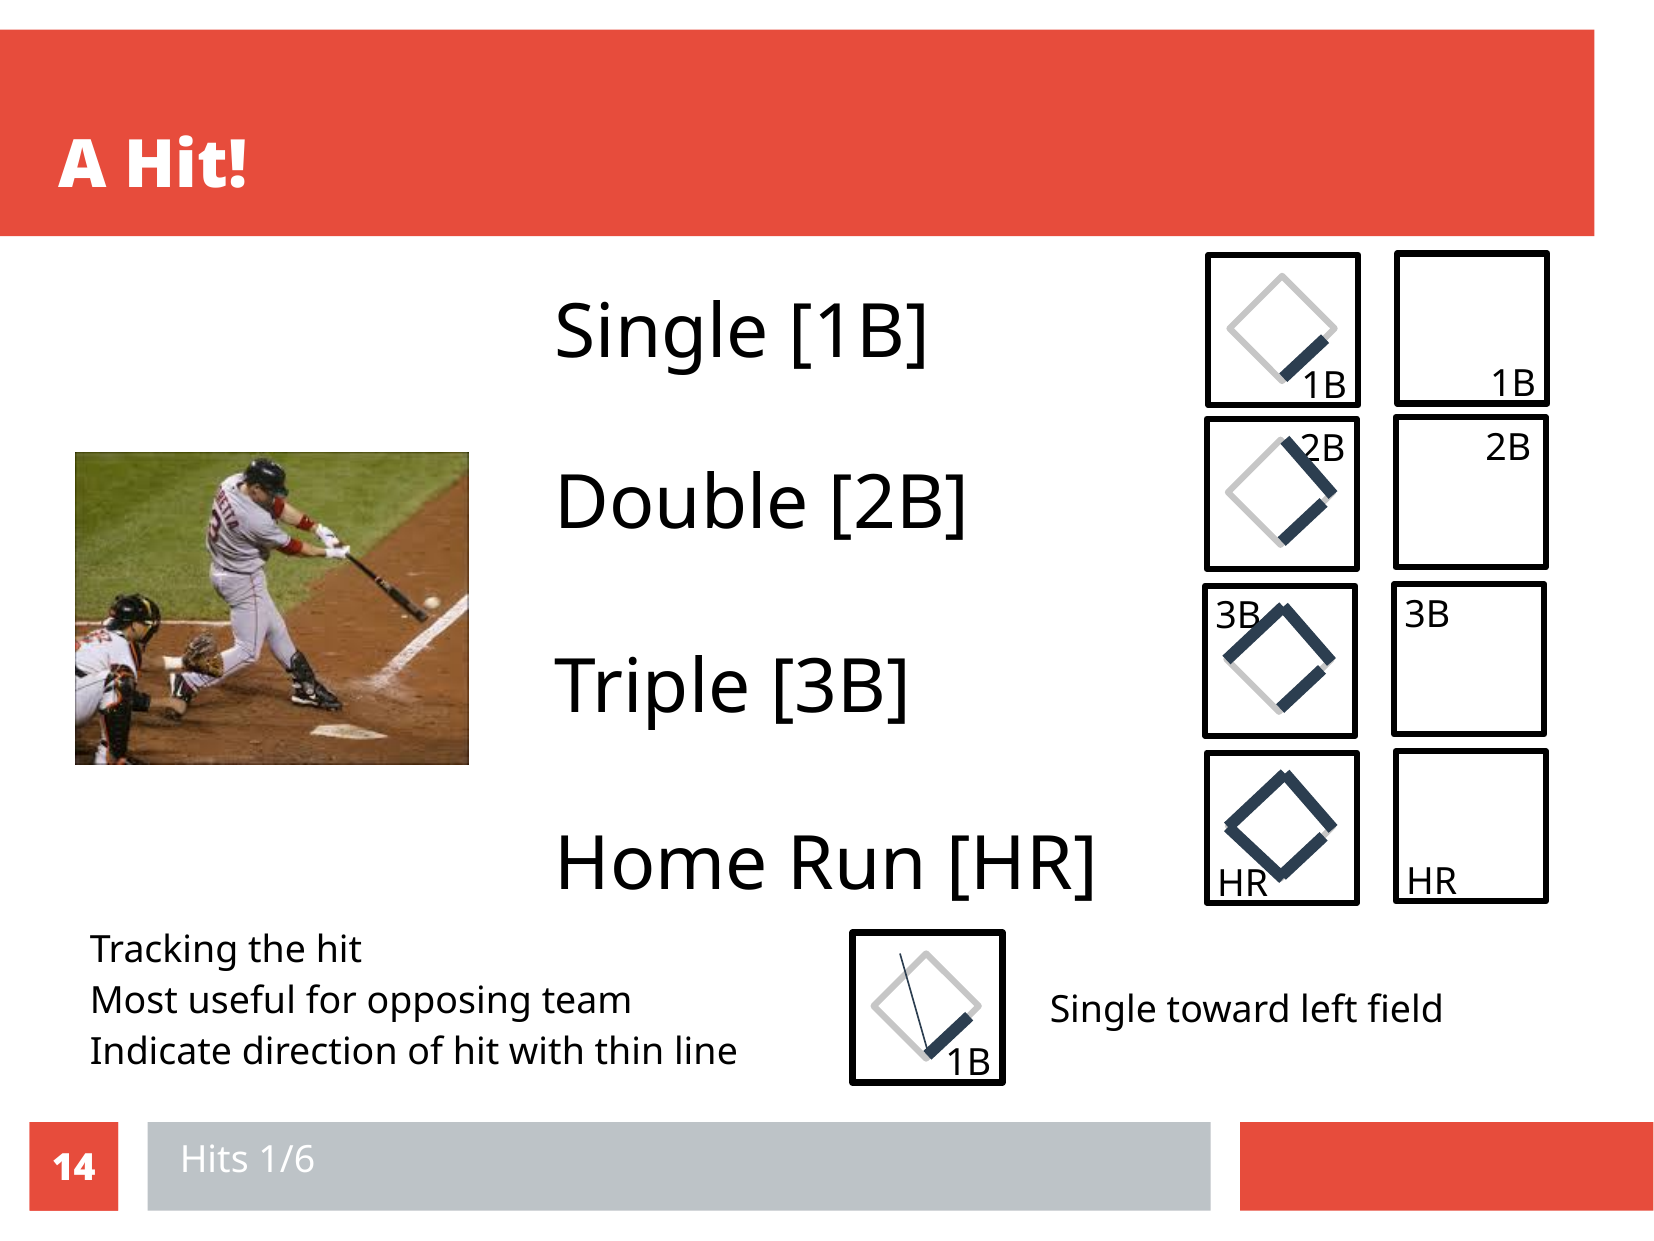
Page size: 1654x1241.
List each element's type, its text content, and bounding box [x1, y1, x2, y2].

text_box Hits 1/6 [165, 1125, 736, 1184]
text_box 2B [1284, 414, 1375, 517]
text_box 1B [1286, 350, 1377, 453]
text_box 1B [1475, 349, 1566, 452]
text_box 3B [1389, 579, 1480, 682]
text_box Single toward left field [1035, 975, 1561, 1034]
text_box Single [1B] [540, 270, 1096, 373]
text_box 1B [930, 1028, 1021, 1131]
text_box 2B [1470, 412, 1561, 515]
text_box Triple [3B] [540, 624, 1096, 727]
text_box 3B [1200, 581, 1291, 684]
title A Hit! [59, 59, 1595, 207]
text_box HR [1391, 847, 1482, 949]
text_box HR [1202, 848, 1293, 951]
text_box Home Run [HR] [540, 801, 1171, 904]
text_box Tracking the hit Most useful for opposing team Indicate direction of hit with thin line [75, 915, 826, 1105]
text_box Double [2B] [540, 441, 1096, 544]
picture [75, 452, 469, 766]
